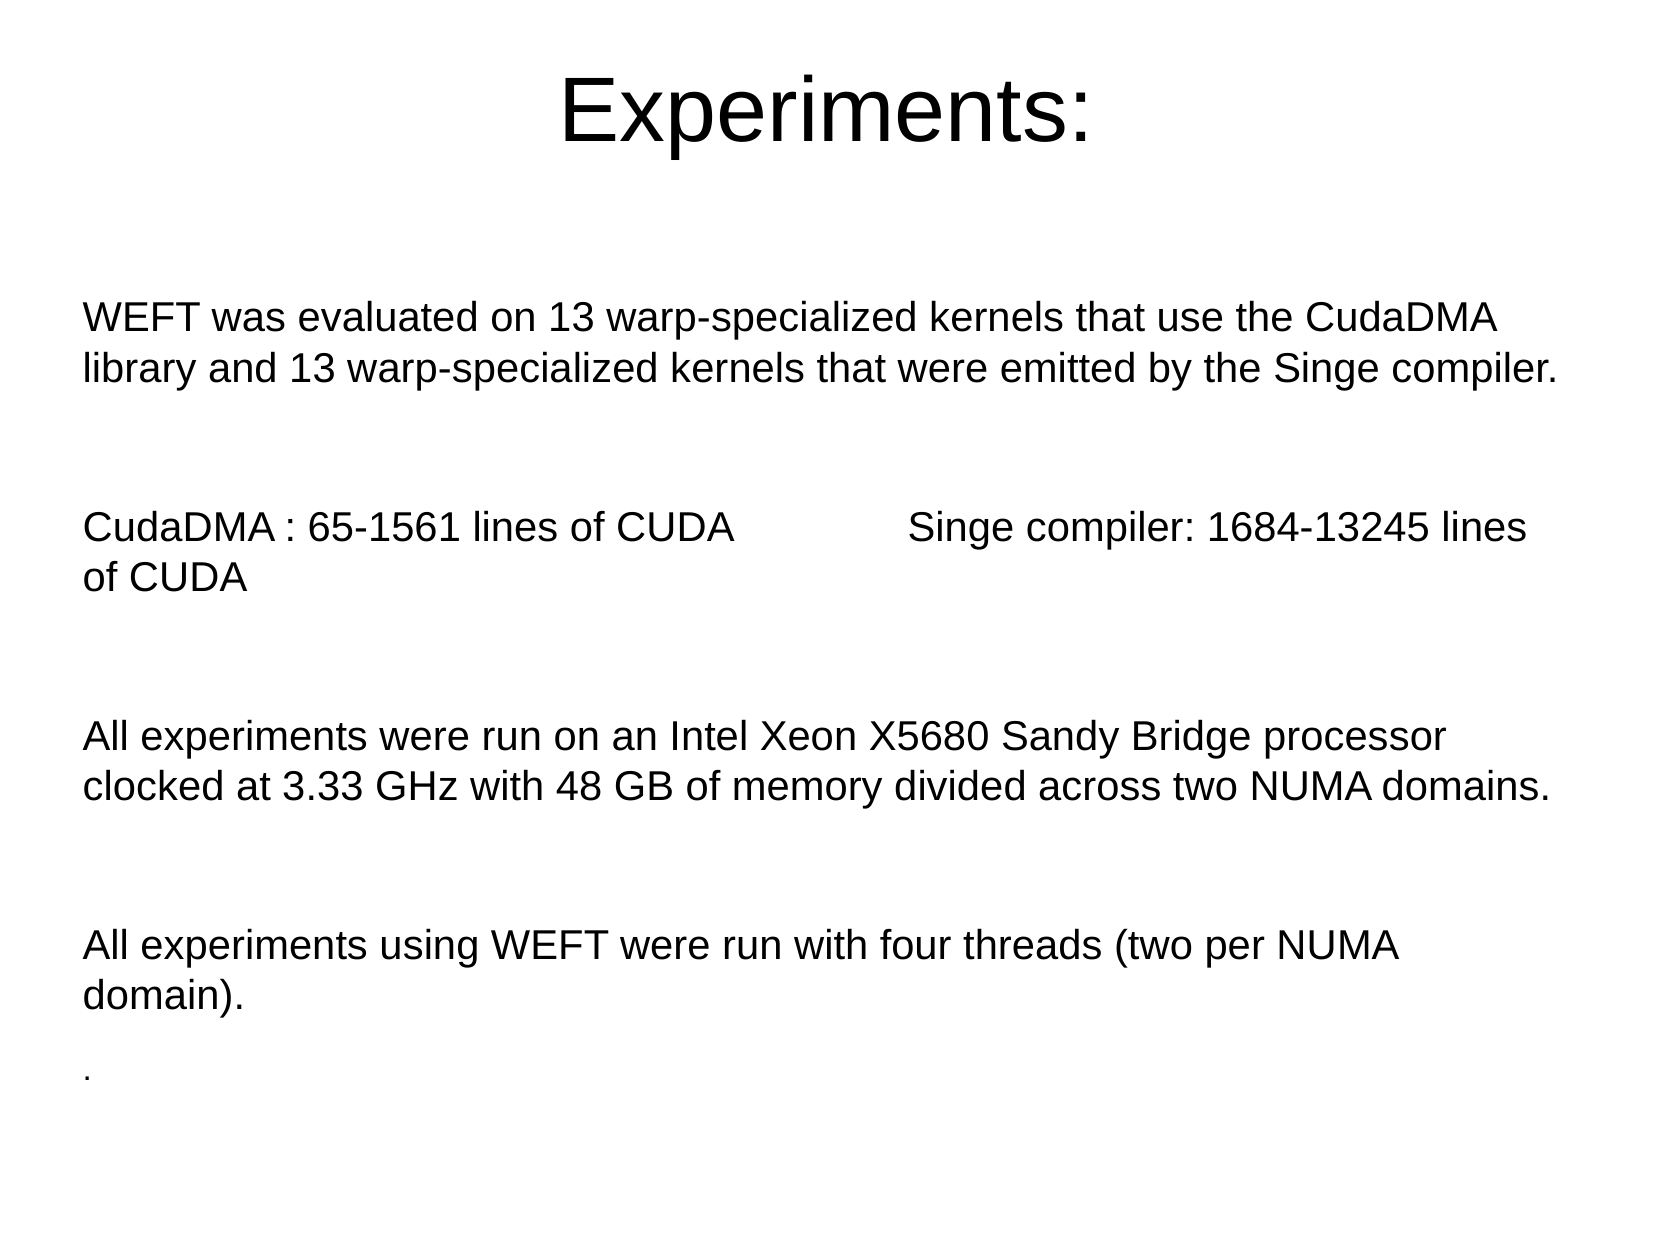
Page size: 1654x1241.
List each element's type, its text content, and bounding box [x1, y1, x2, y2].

title Experiments: [82, 49, 1571, 257]
list WEFT was evaluated on 13 warp-specialized kernels that use the CudaDMA library and 13 warp-specialized kernels that were emitted by the Singe compiler. CudaDMA : 65-1561 lines of CUDA Singe compiler: 1684-13245 lines of CUDA All experiments were run on an Intel Xeon X5680 Sandy Bridge processor clocked at 3.33 GHz with 48 GB of memory divided across two NUMA domains. All experiments using WEFT were run with four threads (two per NUMA domain). . [82, 290, 1571, 1109]
